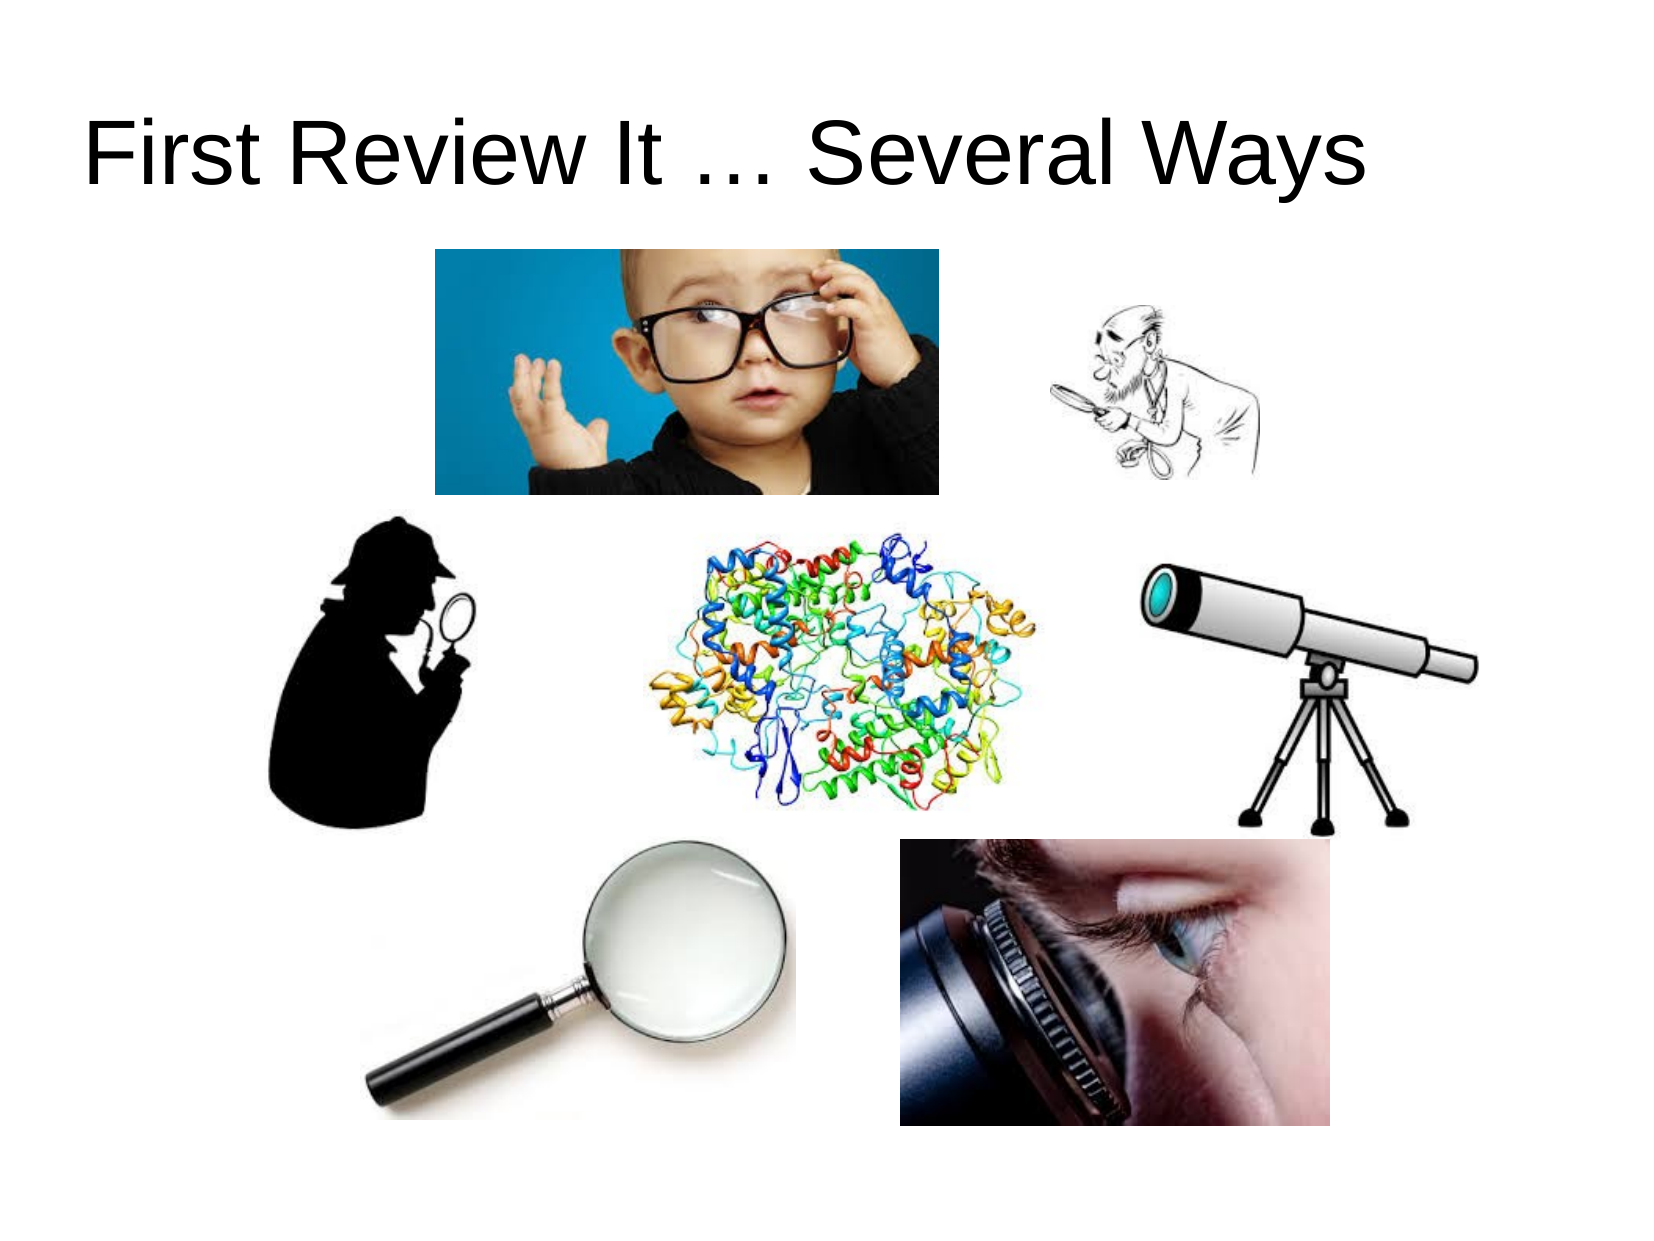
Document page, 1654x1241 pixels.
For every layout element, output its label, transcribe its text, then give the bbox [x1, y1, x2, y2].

picture [1050, 305, 1260, 481]
picture [900, 539, 1501, 1126]
picture [643, 509, 1051, 814]
picture [264, 509, 796, 1120]
title First Review It … Several Ways [82, 49, 1571, 257]
picture [505, 249, 939, 496]
